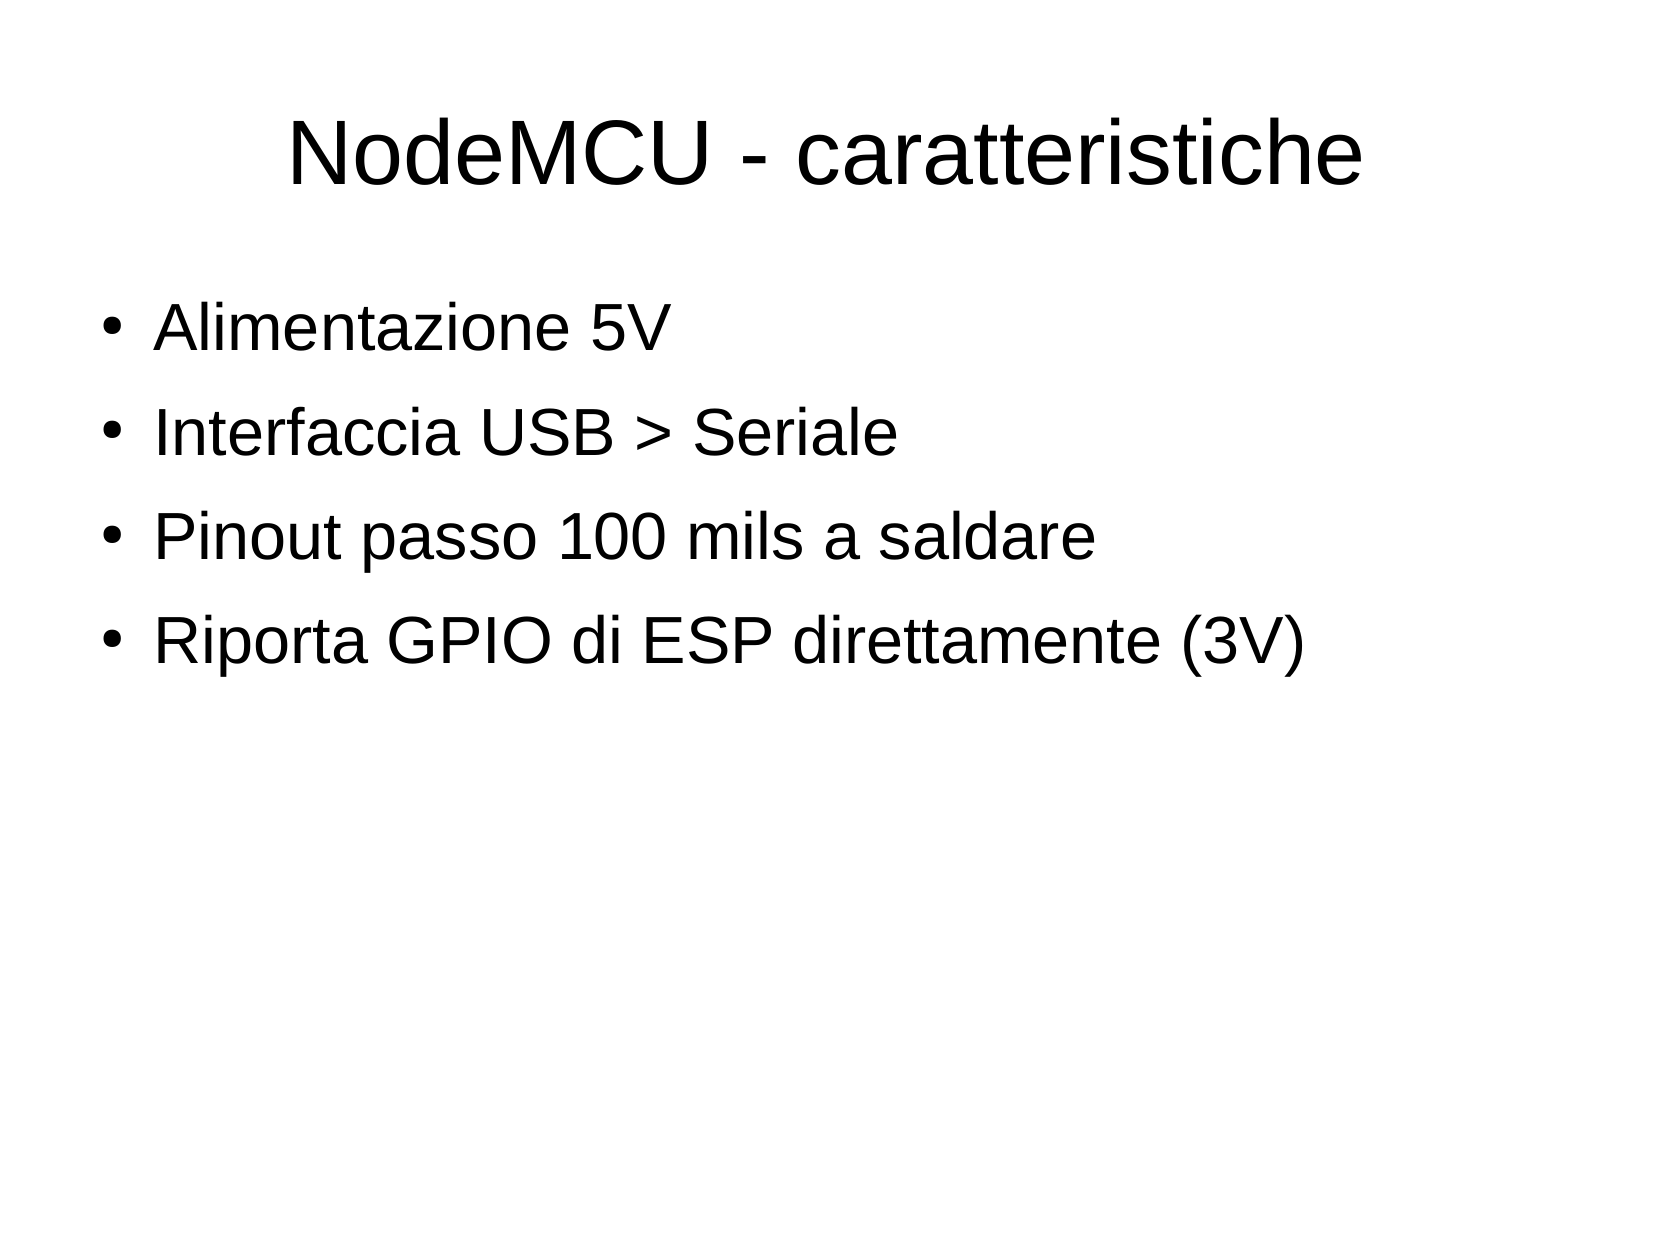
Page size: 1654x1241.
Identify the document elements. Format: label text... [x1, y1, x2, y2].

list Alimentazione 5V Interfaccia USB > Seriale Pinout passo 100 mils a saldare Riporta GPIO di ESP direttamente (3V) [82, 290, 1571, 1109]
title NodeMCU - caratteristiche [82, 49, 1571, 257]
